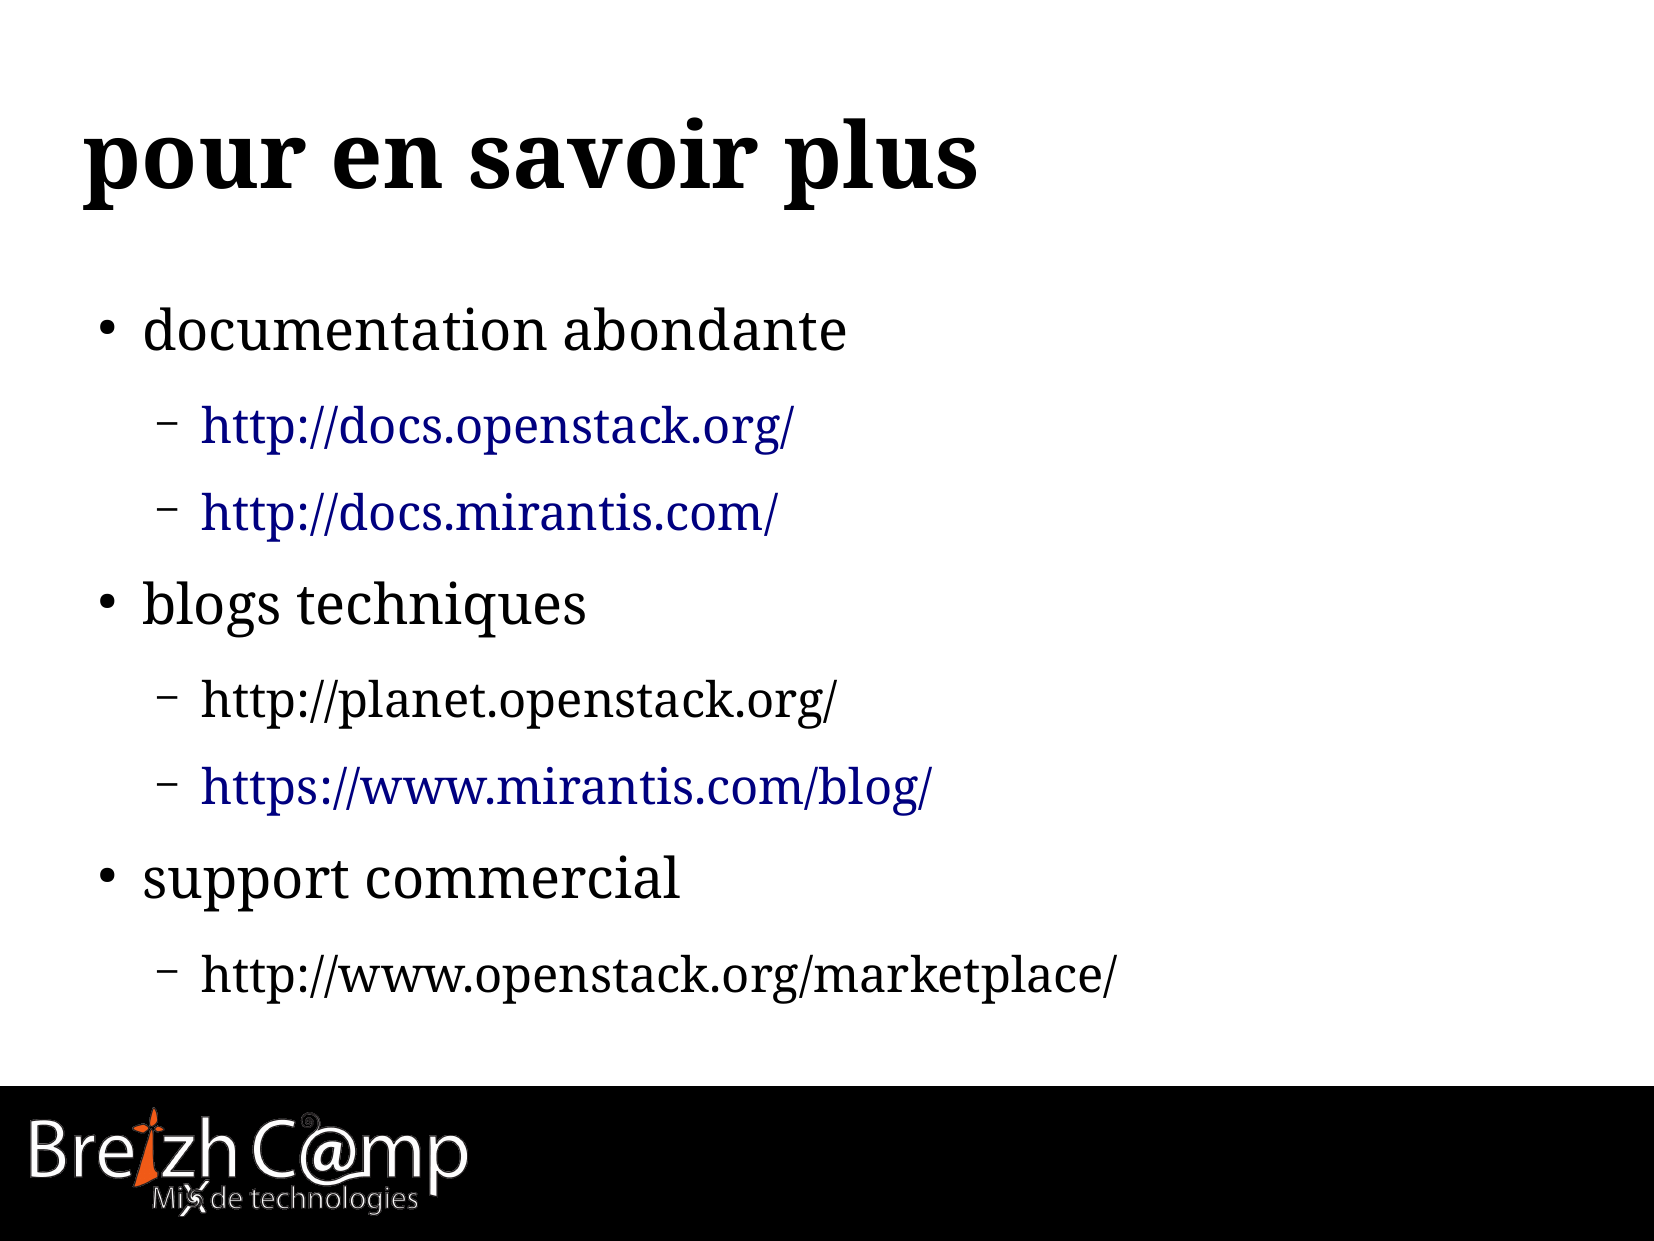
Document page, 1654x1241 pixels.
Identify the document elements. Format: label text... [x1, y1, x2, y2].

list documentation abondante http://docs.openstack.org/ http://docs.mirantis.com/ blogs techniques http://planet.openstack.org/ https://www.mirantis.com/blog/ support commercial http://www.openstack.org/marketplace/ [82, 290, 1538, 1010]
picture [30, 1107, 468, 1217]
title pour en savoir plus [82, 49, 1571, 257]
